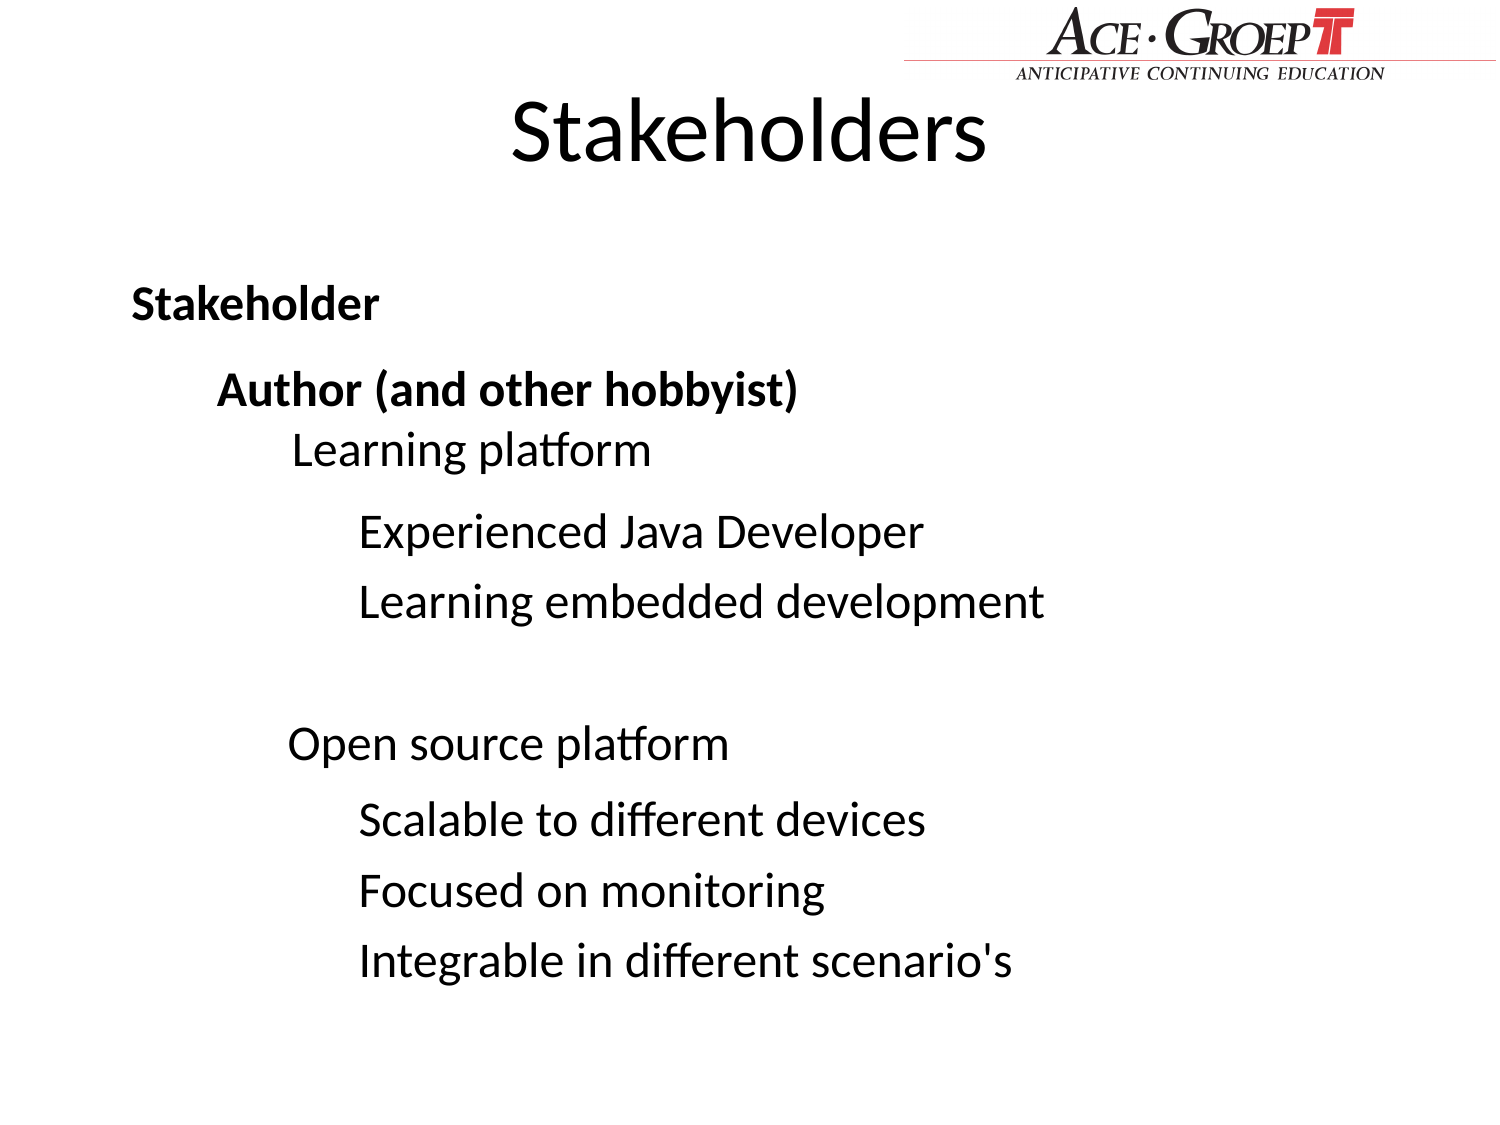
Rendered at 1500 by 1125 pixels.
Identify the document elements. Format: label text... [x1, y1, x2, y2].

list Stakeholder Author (and other hobbyist) Learning platform Experienced Java Developer Learning embedded development Open source platform Scalable to different devices Focused on monitoring Integrable in different scenario's [60, 262, 1411, 1006]
picture [904, 7, 1496, 80]
title Stakeholders [75, 45, 1425, 233]
